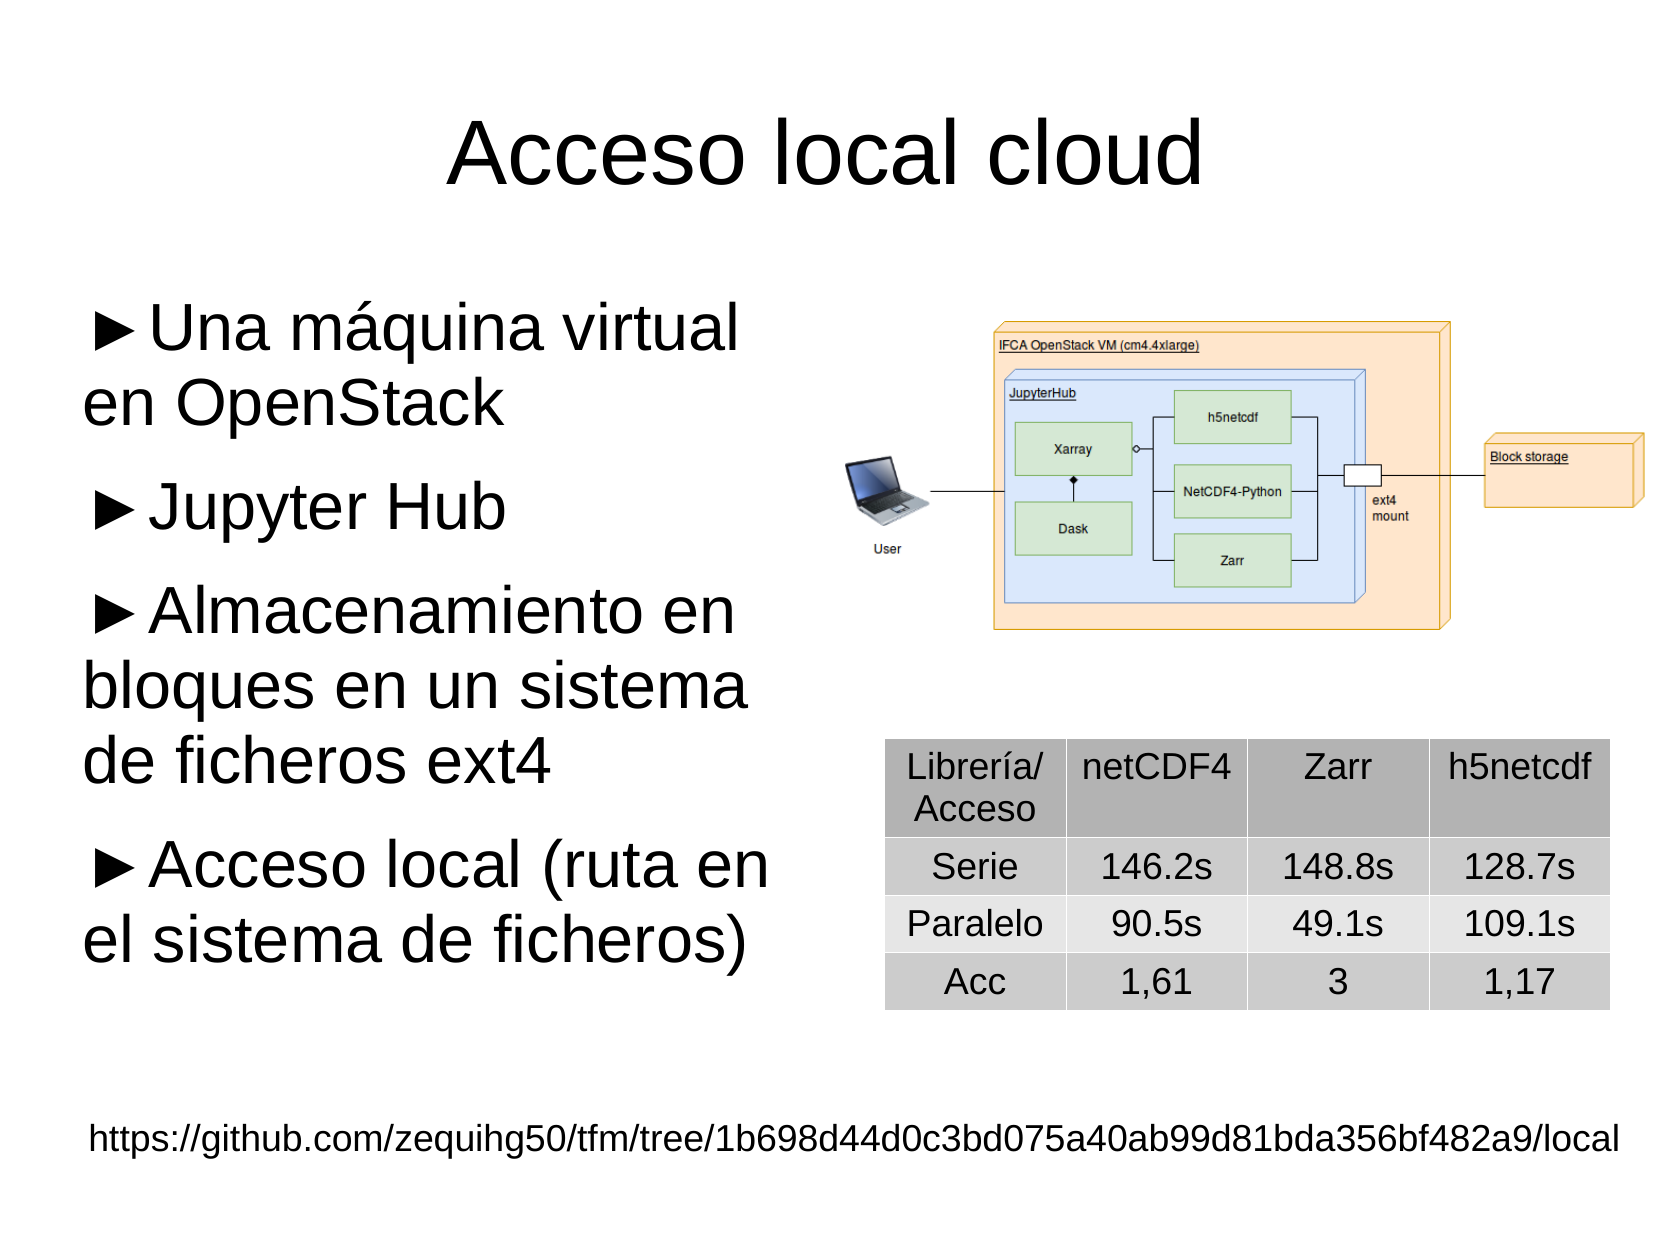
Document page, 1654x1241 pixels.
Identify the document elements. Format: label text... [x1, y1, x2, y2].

list ►Una máquina virtual en OpenStack ►Jupyter Hub ►Almacenamiento en bloques en un sistema de ficheros ext4 ►Acceso local (ruta en el sistema de ficheros) [82, 290, 809, 1010]
table_header h5netcdf [1430, 739, 1610, 837]
table_cell 90.5s [1067, 896, 1247, 952]
table_cell 146.2s [1067, 838, 1247, 895]
table_cell 1,17 [1430, 953, 1610, 1010]
table_cell 1,61 [1067, 953, 1247, 1010]
title Acceso local cloud [82, 49, 1571, 257]
table_header netCDF4 [1067, 739, 1247, 837]
table_cell 49.1s [1248, 896, 1429, 952]
table_cell 109.1s [1430, 896, 1610, 952]
table_cell 128.7s [1430, 838, 1610, 895]
table_cell Paralelo [885, 896, 1066, 952]
table_cell 3 [1248, 953, 1429, 1010]
table_header Zarr [1248, 739, 1429, 837]
table_cell Acc [885, 953, 1066, 1010]
table_header Librería/Acceso [885, 739, 1066, 837]
table_cell 148.8s [1248, 838, 1429, 895]
table_cell Serie [885, 838, 1066, 895]
picture [845, 321, 1645, 631]
text_box https://github.com/zequihg50/tfm/tree/1b698d44d0c3bd075a40ab99d81bda356bf482a9/local [73, 1110, 1636, 1167]
